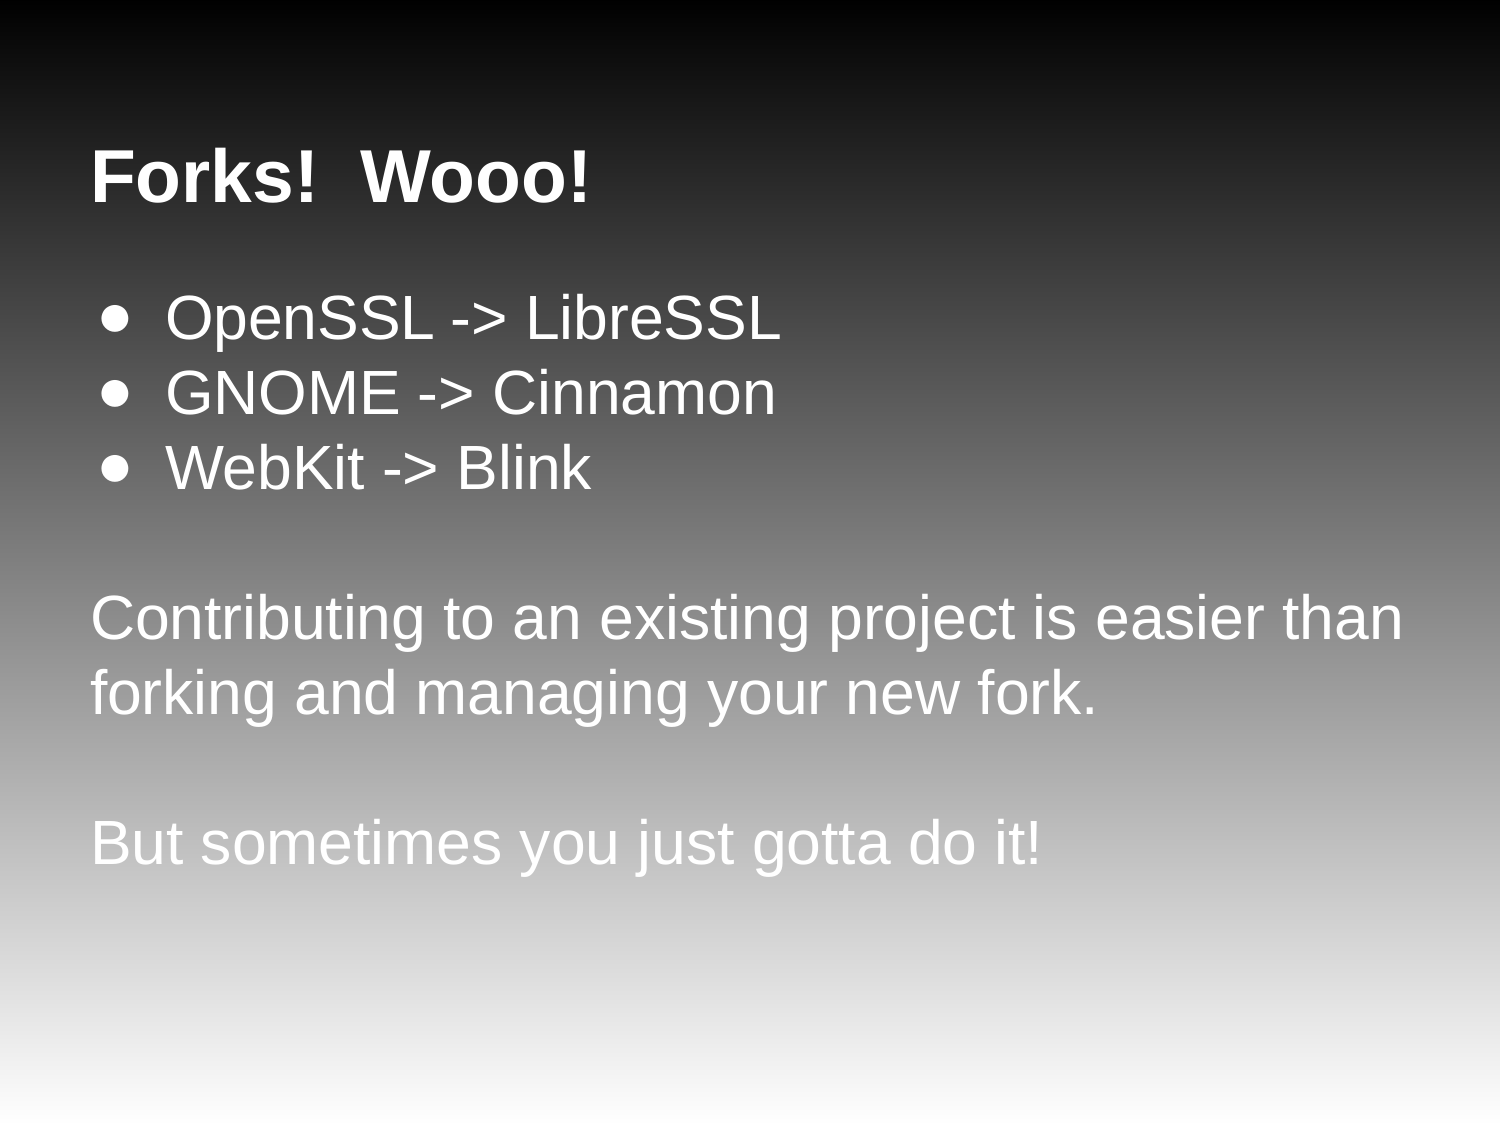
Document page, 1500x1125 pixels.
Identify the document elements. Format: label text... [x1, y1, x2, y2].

list OpenSSL -> LibreSSL GNOME -> Cinnamon WebKit -> Blink Contributing to an existing project is easier than forking and managing your new fork. But sometimes you just gotta do it! [75, 262, 1425, 1078]
title Forks! Wooo! [75, 45, 1425, 233]
